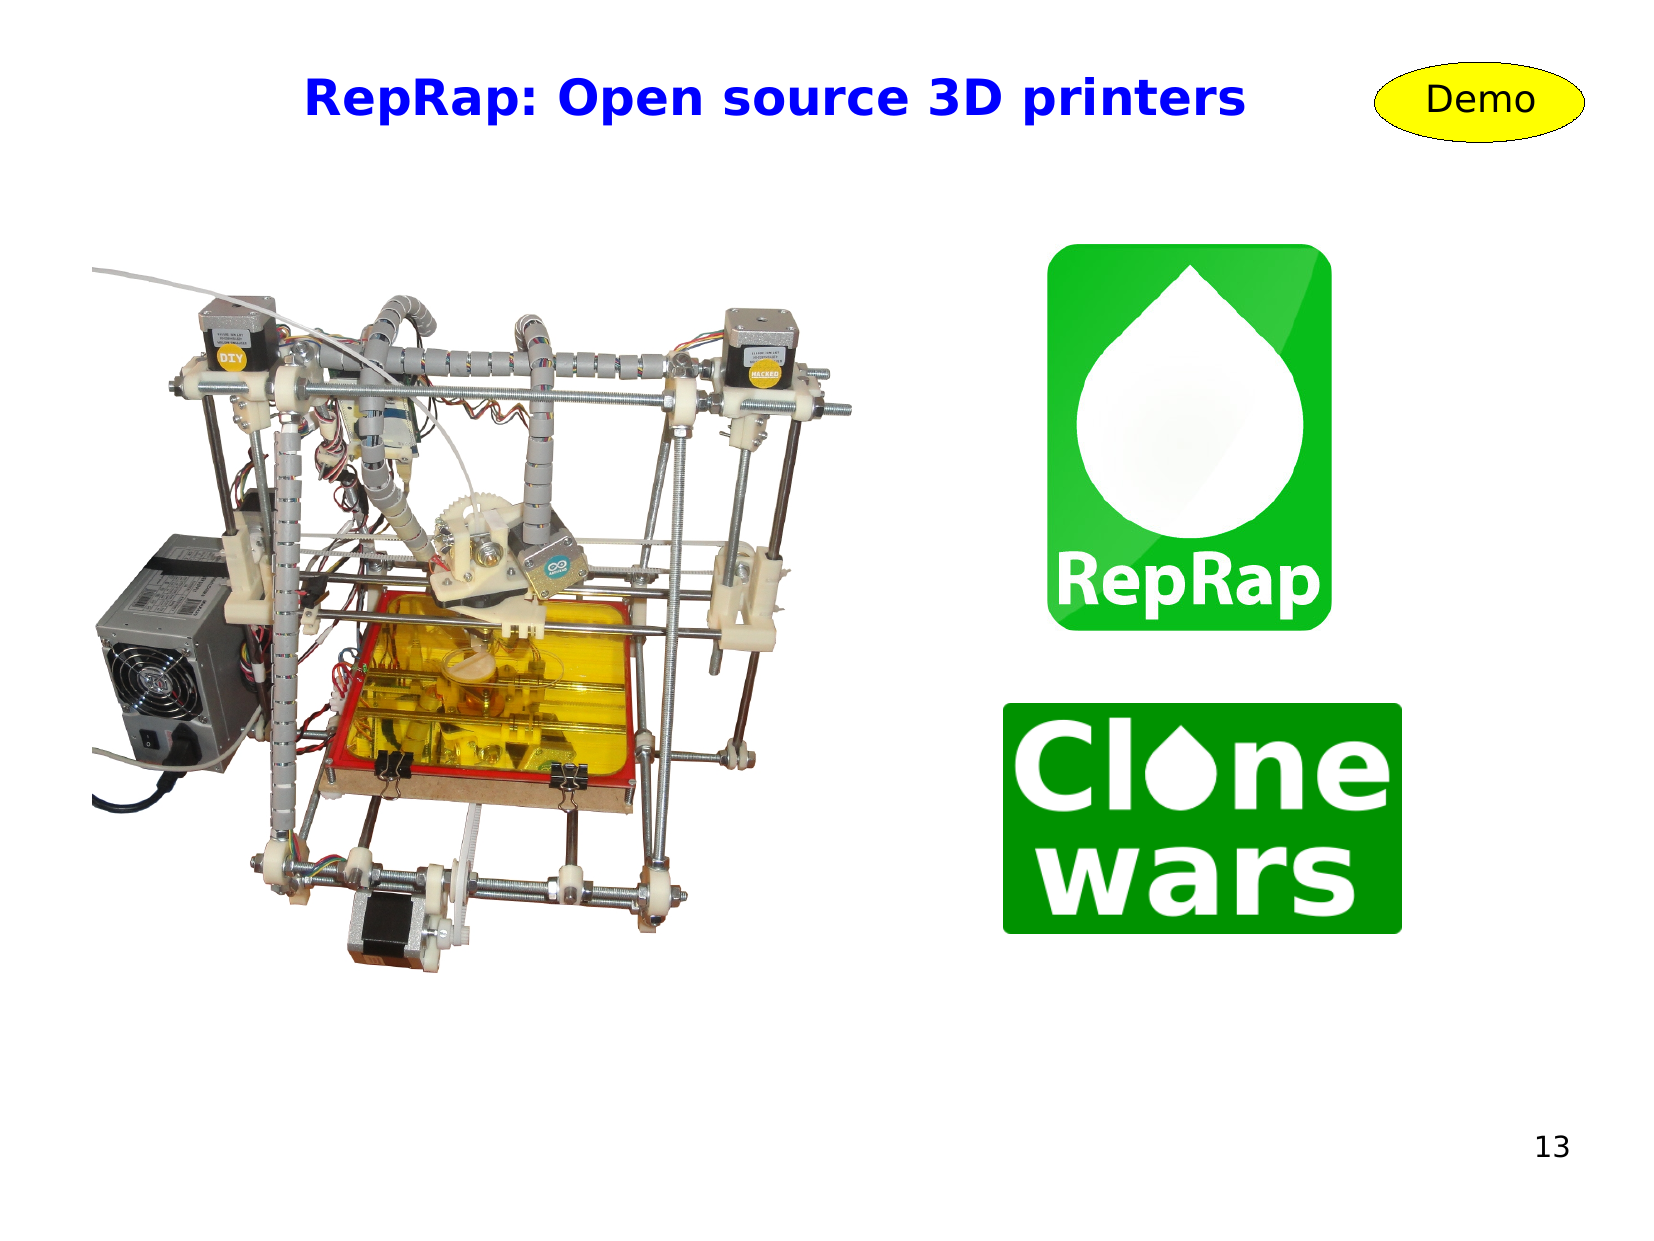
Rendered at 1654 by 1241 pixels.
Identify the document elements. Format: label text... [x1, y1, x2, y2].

text_box RepRap: Open source 3D printers [288, 61, 1263, 135]
text_box [1416, 62, 1543, 70]
picture [92, 248, 863, 986]
text_box Demo [1410, 70, 1552, 129]
picture [1047, 244, 1332, 631]
text_box [1374, 72, 1585, 143]
picture [1003, 703, 1402, 934]
